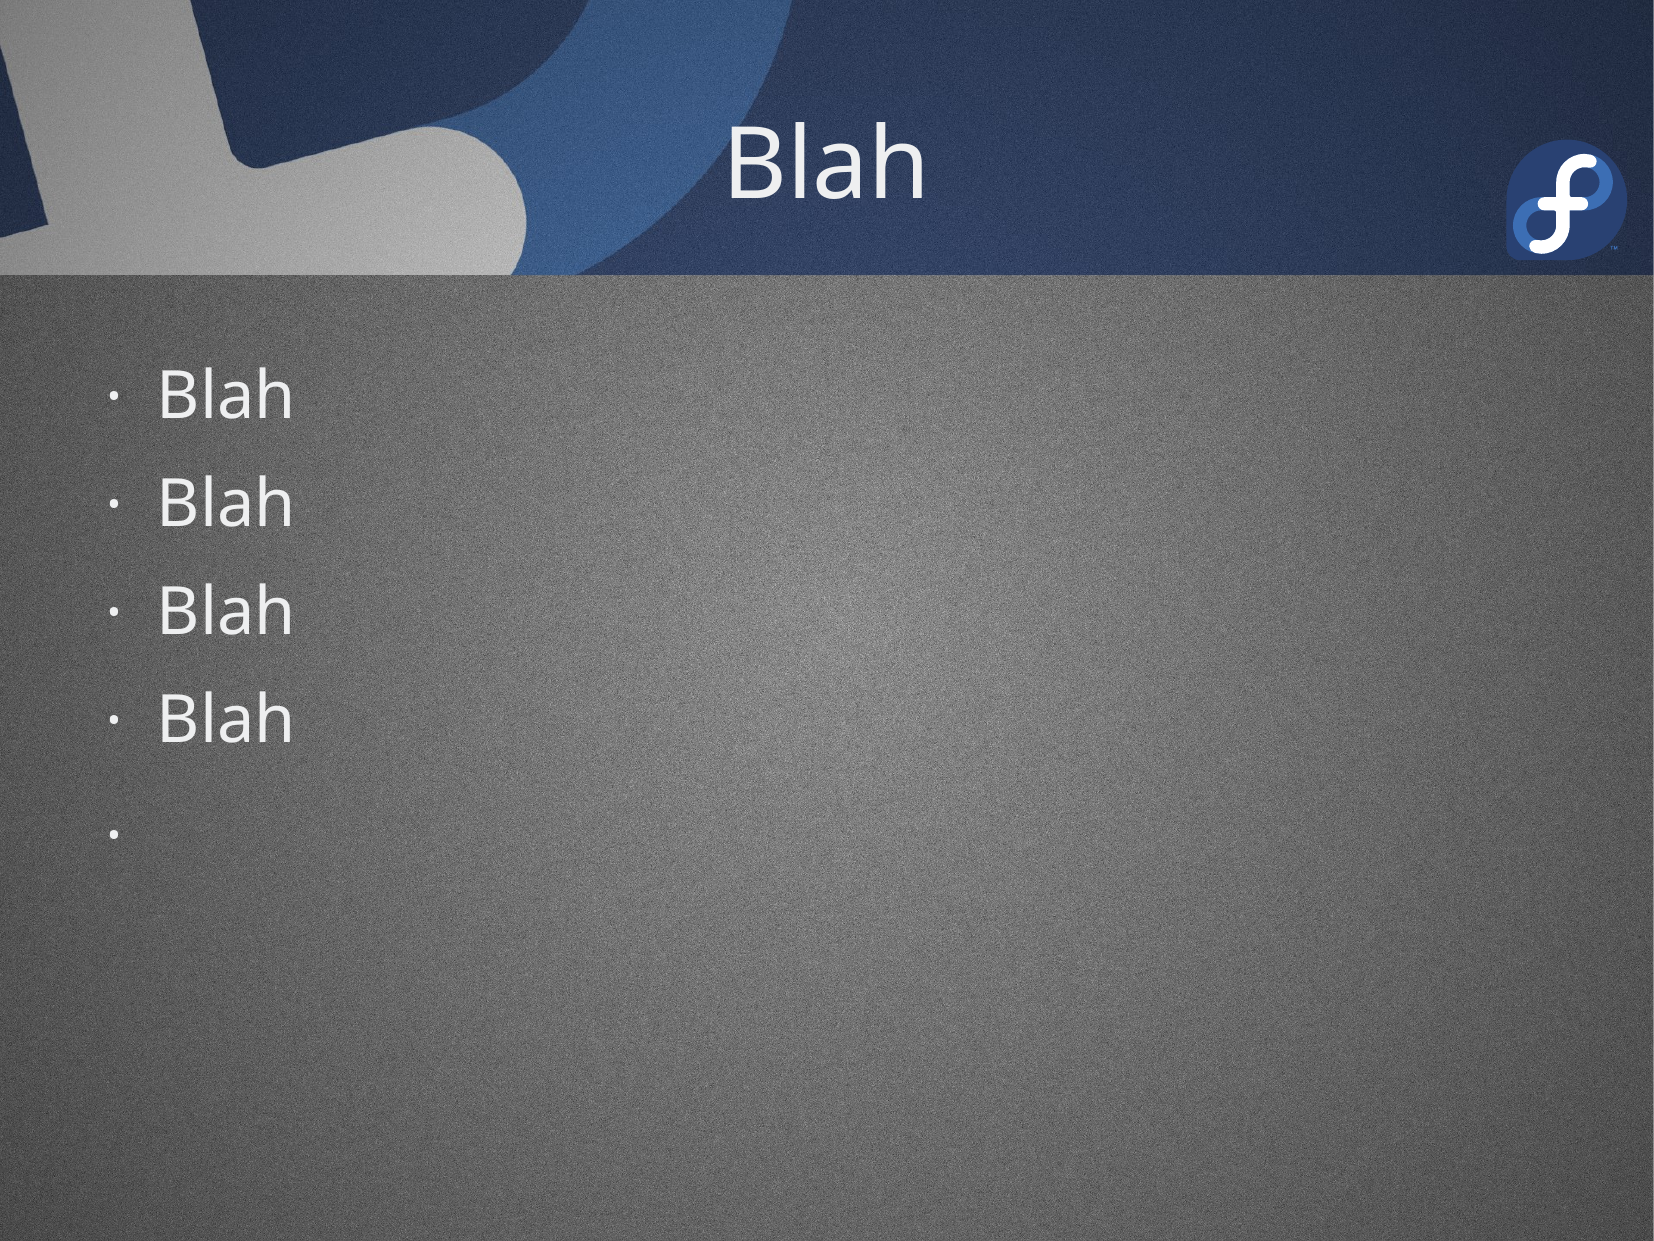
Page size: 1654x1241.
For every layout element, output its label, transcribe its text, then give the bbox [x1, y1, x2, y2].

text_box Blah Blah Blah Blah [88, 354, 1565, 1241]
picture [0, 0, 1654, 1241]
text_box Blah [88, 58, 1565, 266]
